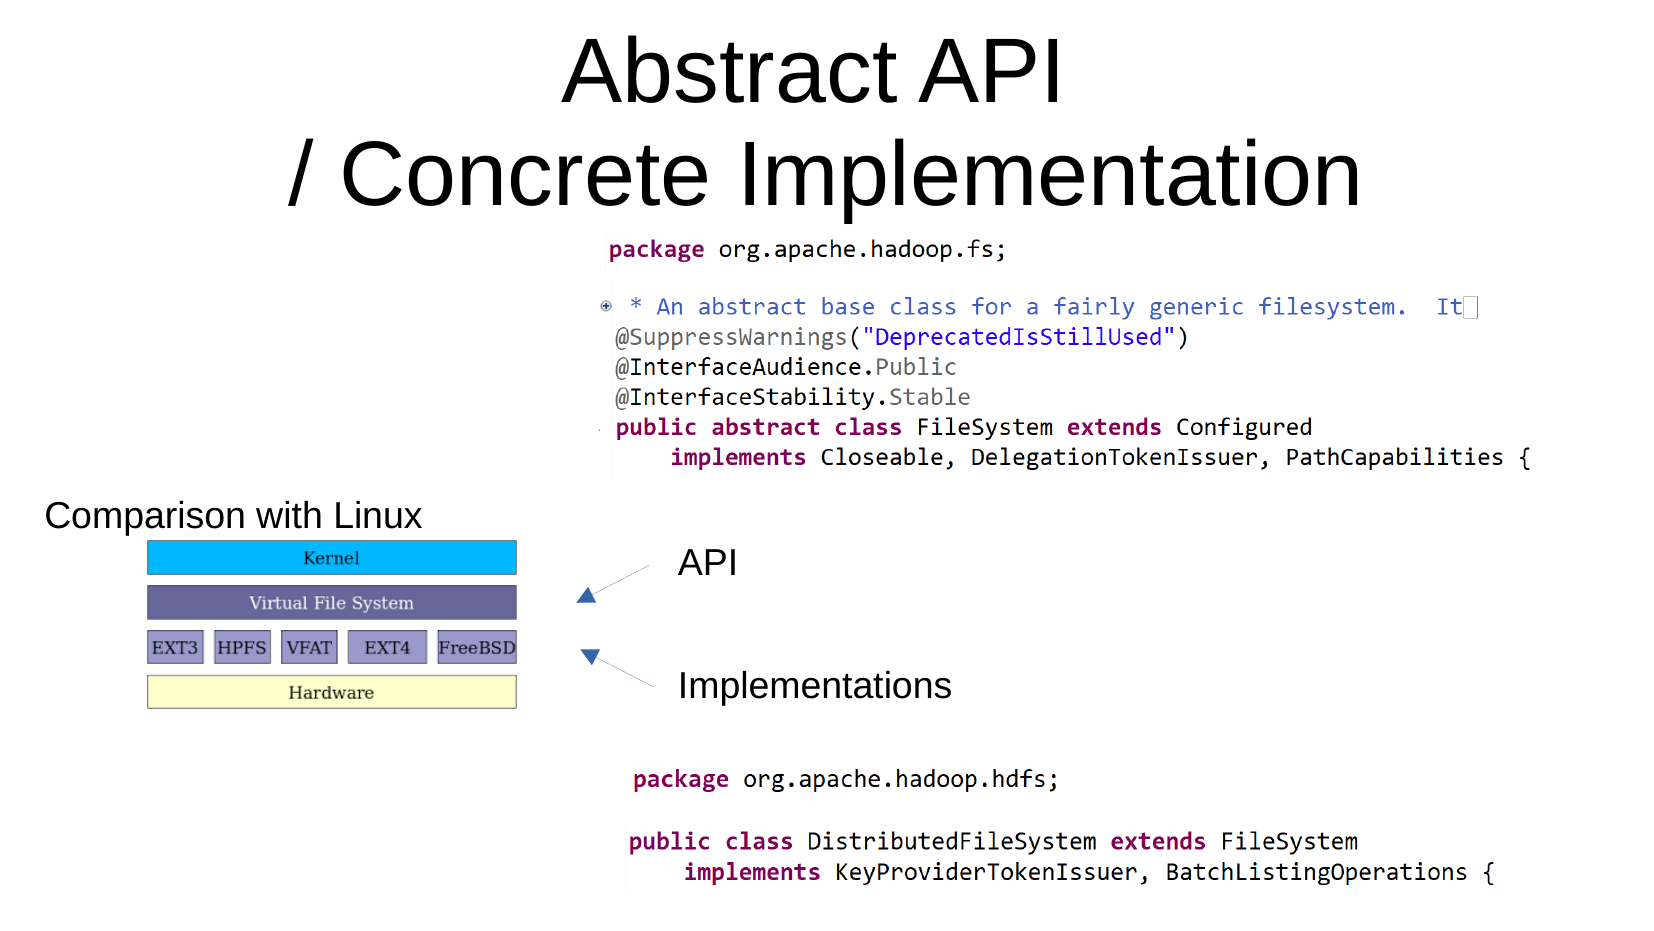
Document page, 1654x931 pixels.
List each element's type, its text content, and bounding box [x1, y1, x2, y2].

picture [146, 539, 518, 710]
text_box Comparison with Linux [29, 487, 438, 545]
text_box Implementations [663, 657, 968, 715]
title Abstract API / Concrete Implementation [189, 19, 1465, 226]
picture [630, 763, 1081, 797]
text_box API [663, 533, 754, 591]
picture [625, 824, 1500, 892]
picture [599, 283, 1557, 476]
picture [605, 232, 1019, 269]
